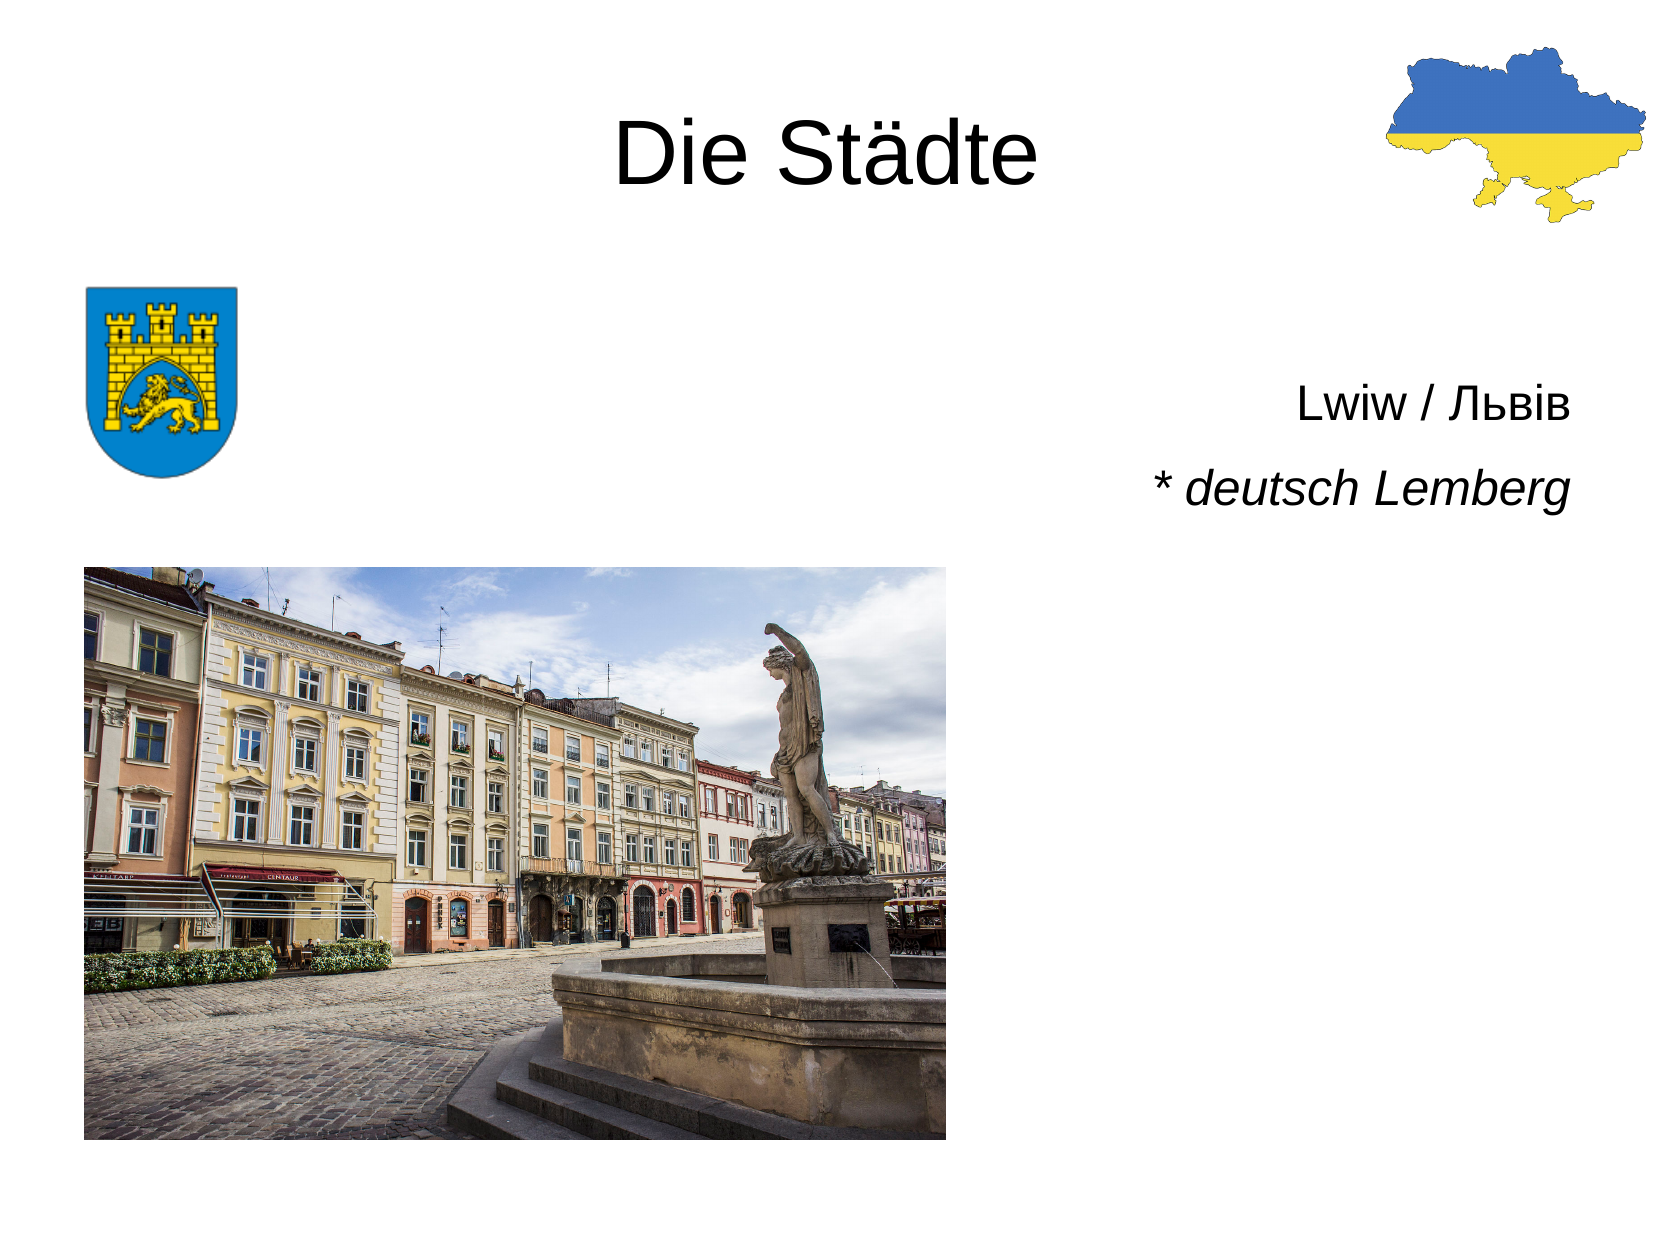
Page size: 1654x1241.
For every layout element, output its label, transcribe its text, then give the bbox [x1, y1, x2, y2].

list [845, 290, 1572, 1010]
title Die Städte [82, 49, 1380, 257]
picture [1380, 0, 1653, 271]
picture [83, 284, 241, 482]
picture [84, 567, 946, 1141]
